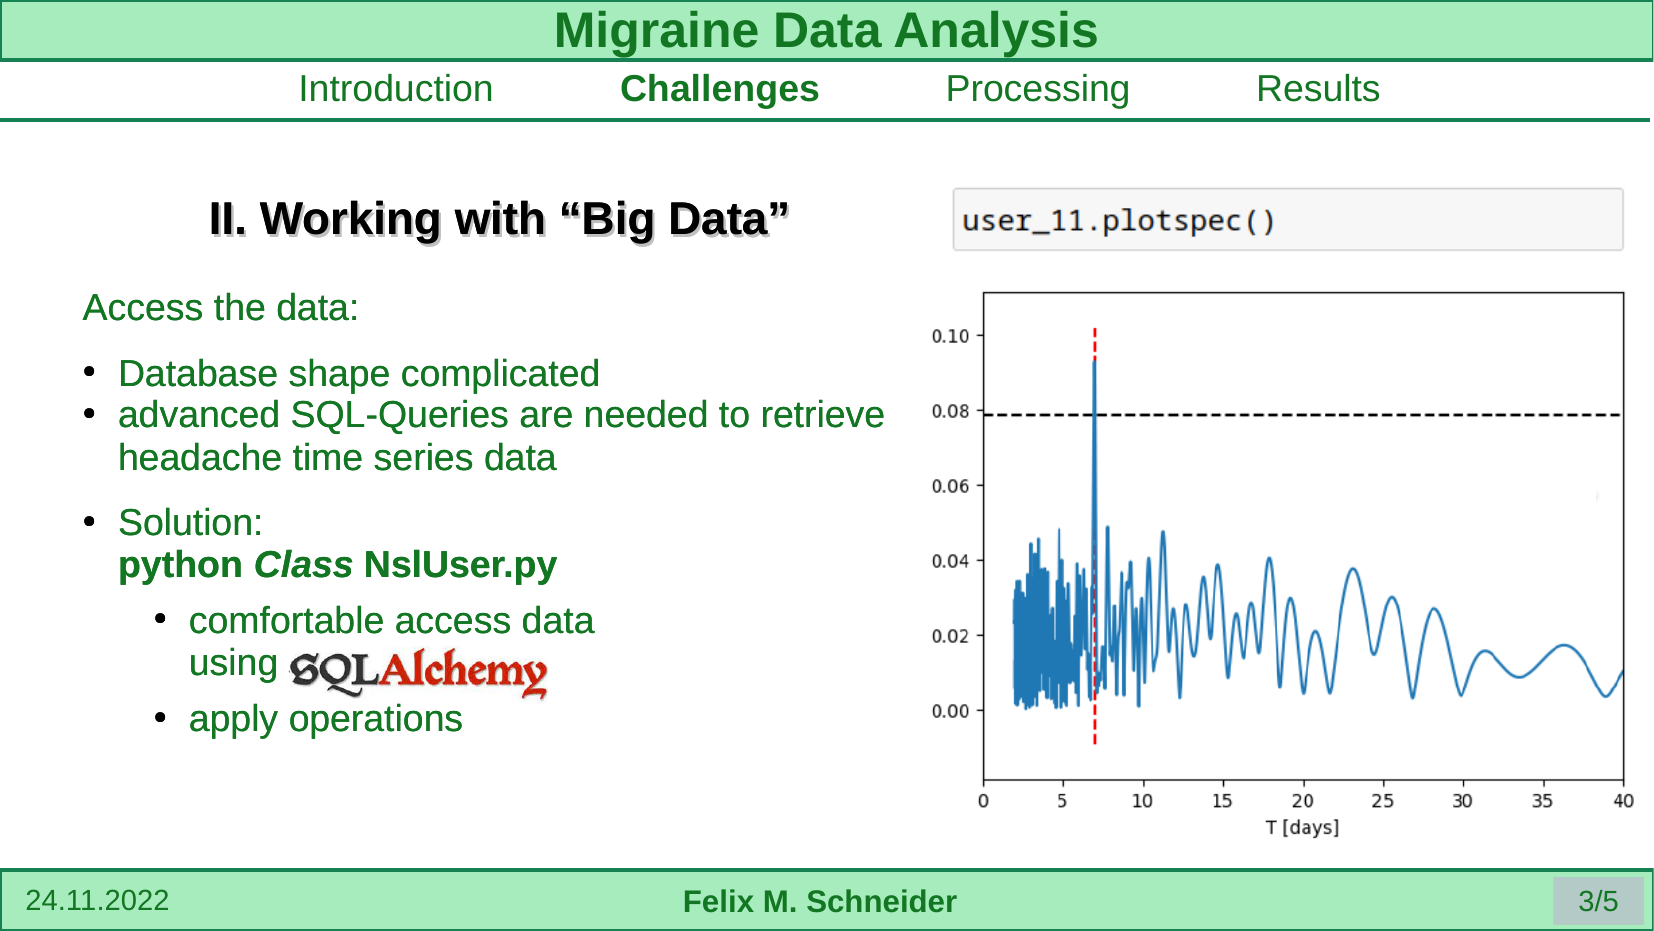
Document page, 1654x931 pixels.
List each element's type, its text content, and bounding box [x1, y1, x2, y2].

title Migraine Data Analysis [0, 0, 1654, 61]
picture [939, 177, 1645, 267]
picture [904, 273, 1649, 854]
text_box II. Working with “Big Data” Access the data: Database shape complicated advanced SQL-Queries are needed to retrieve headache time series data Solution: python Class NslUser.py comfortable access data using apply operations [82, 146, 931, 828]
picture [289, 646, 549, 703]
text_box 3/5 [1553, 877, 1644, 925]
text_box Introduction Challenges Processing Results [45, 60, 1636, 117]
